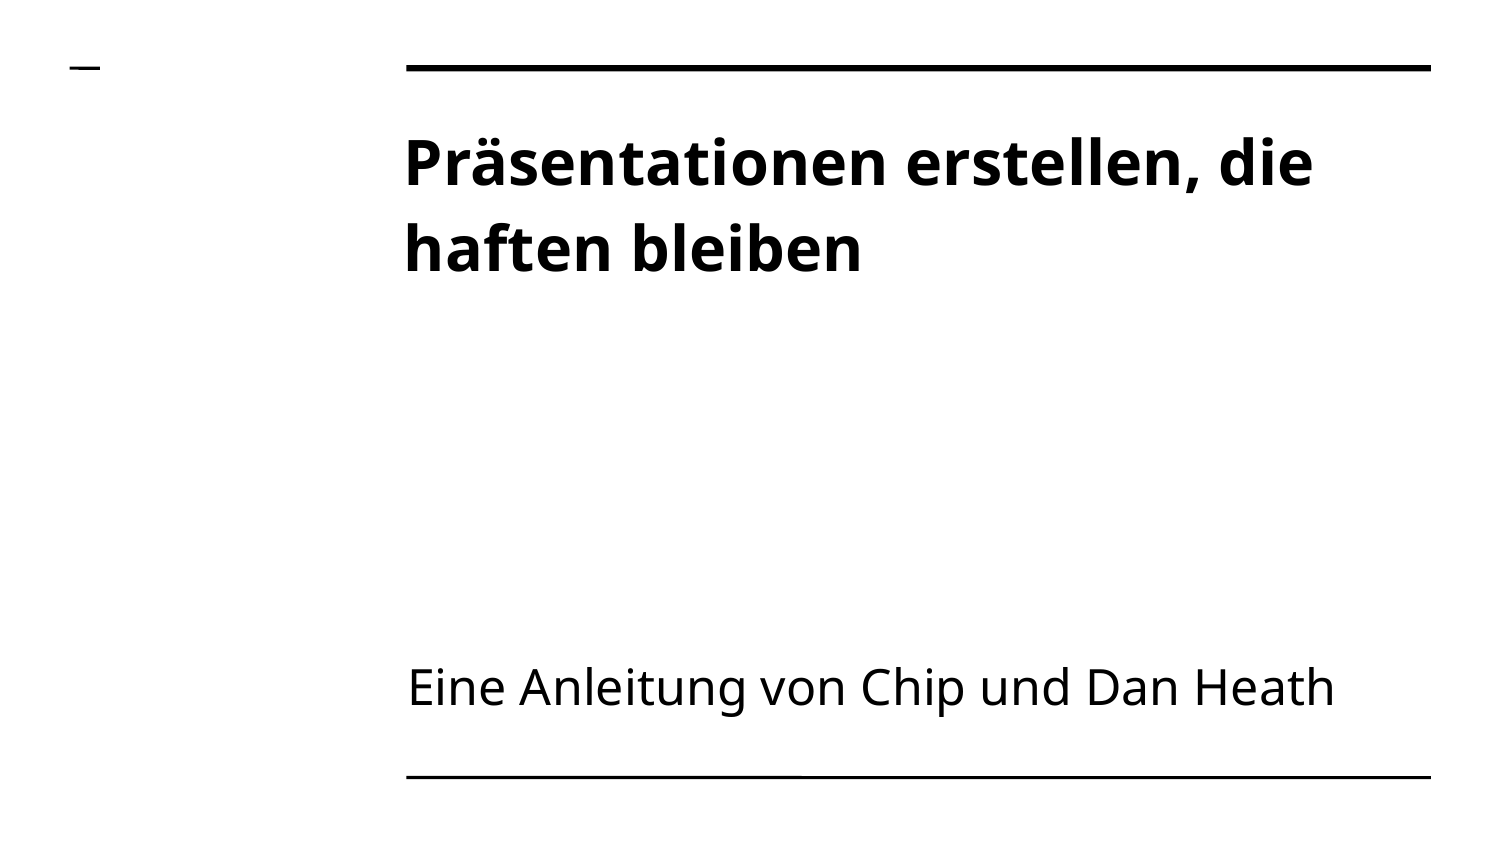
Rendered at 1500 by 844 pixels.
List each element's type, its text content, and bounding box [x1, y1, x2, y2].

subtitle Eine Anleitung von Chip und Dan Heath [392, 531, 1431, 735]
title Präsentationen erstellen, die haften bleiben [389, 103, 1428, 357]
